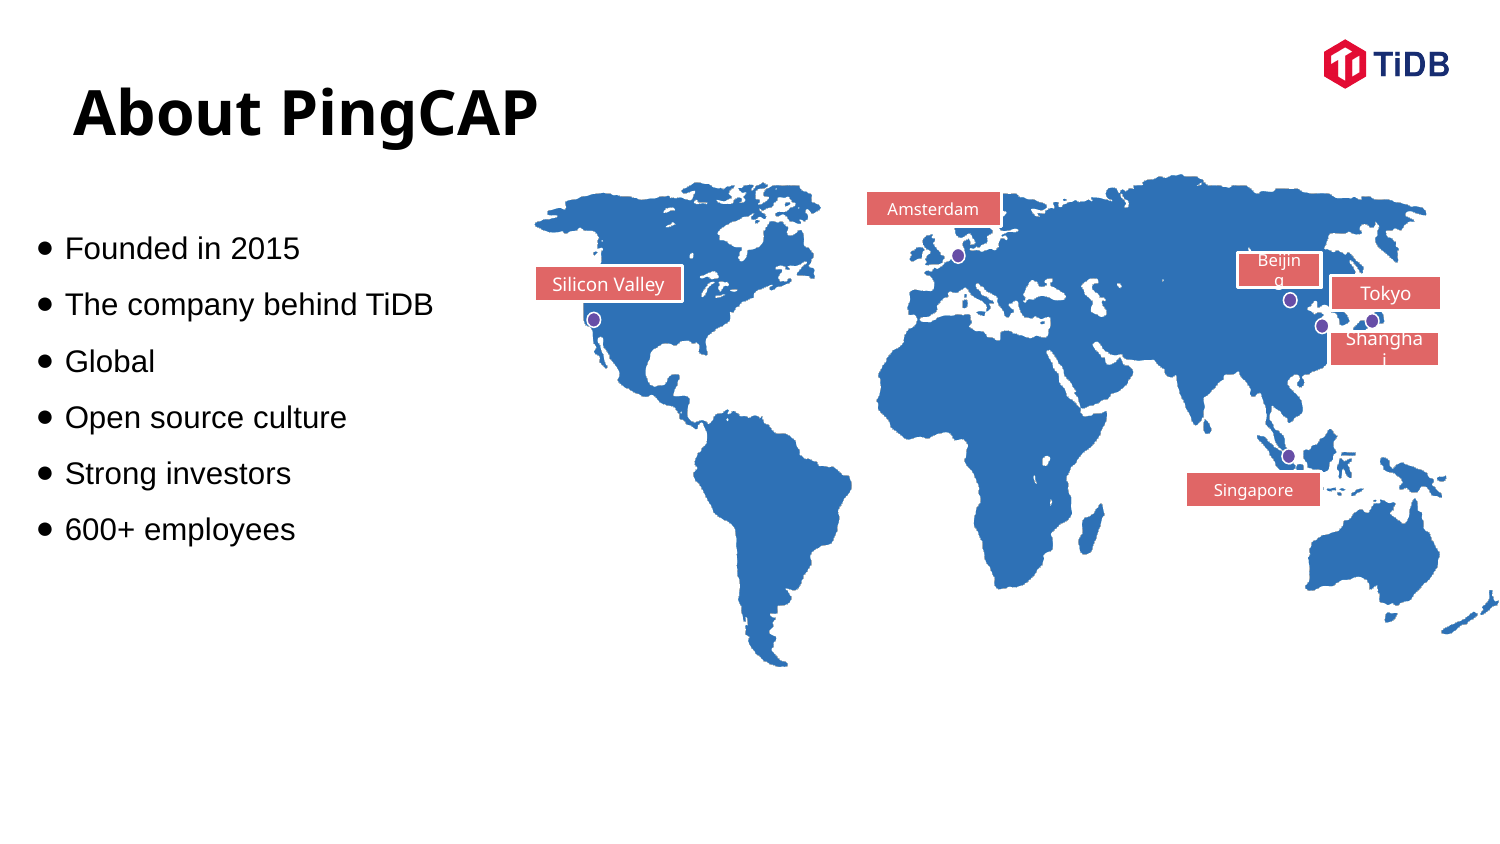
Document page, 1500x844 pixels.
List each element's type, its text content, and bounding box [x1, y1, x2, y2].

text_box Shanghai [1328, 331, 1440, 367]
text_box [1281, 448, 1296, 464]
list Founded in 2015 The company behind TiDB Global Open source culture Strong investors 600+ employees [20, 194, 534, 559]
text_box Silicon Valley [534, 265, 683, 302]
picture [1324, 39, 1449, 89]
text_box [951, 248, 965, 264]
text_box Amsterdam [865, 190, 1002, 227]
text_box [1365, 313, 1379, 329]
text_box [1283, 292, 1298, 308]
picture [534, 174, 1499, 667]
text_box [1315, 318, 1329, 334]
text_box Tokyo [1330, 275, 1442, 311]
text_box Beijing [1237, 252, 1322, 288]
text_box [587, 312, 601, 328]
text_box Singapore [1185, 471, 1322, 508]
text_box About PingCAP [58, 58, 673, 164]
